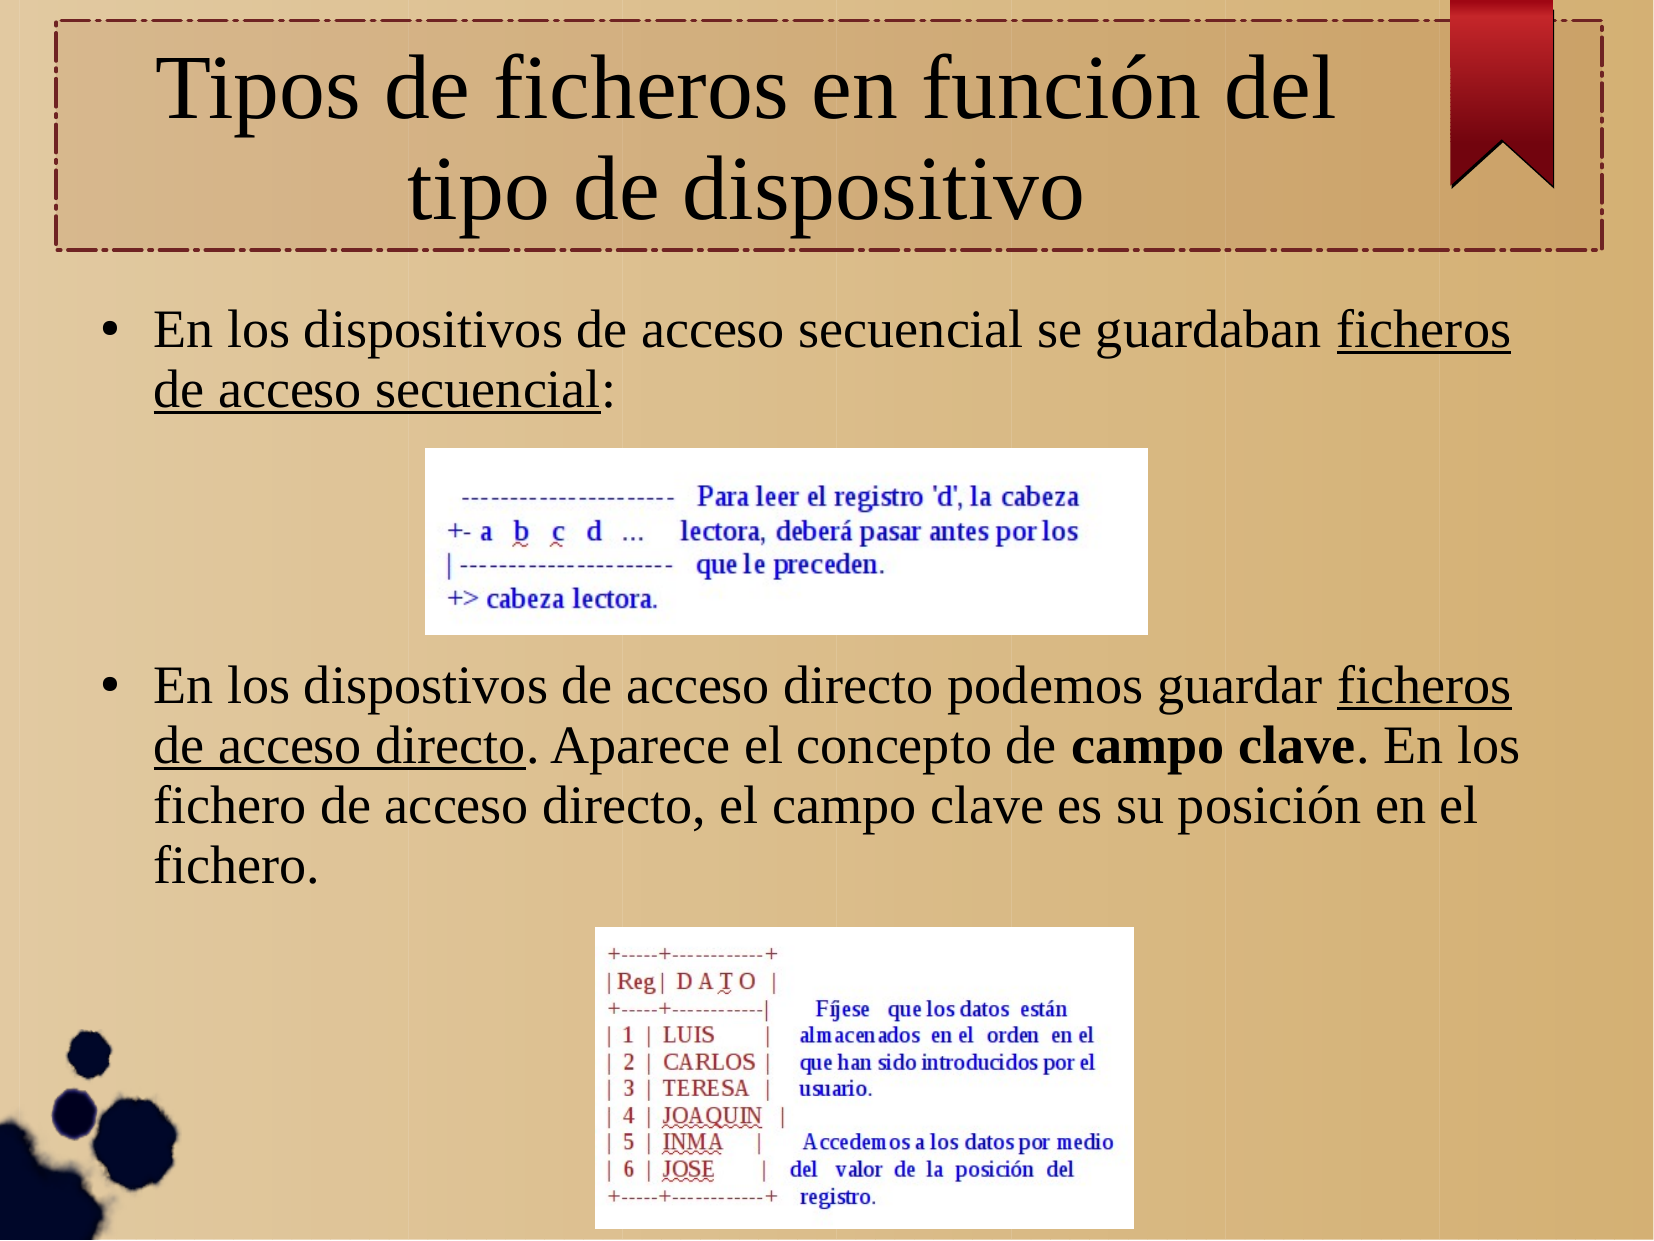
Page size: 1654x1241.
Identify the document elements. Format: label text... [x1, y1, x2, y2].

picture [425, 448, 1148, 635]
list En los dispositivos de acceso secuencial se guardaban ficheros de acceso secuencial: En los dispostivos de acceso directo podemos guardar ficheros de acceso directo. Aparece el concepto de campo clave. En los fichero de acceso directo, el campo clave es su posición en el fichero. [82, 299, 1571, 1019]
picture [595, 927, 1134, 1229]
title Tipos de ficheros en función del tipo de dispositivo [82, 36, 1412, 240]
